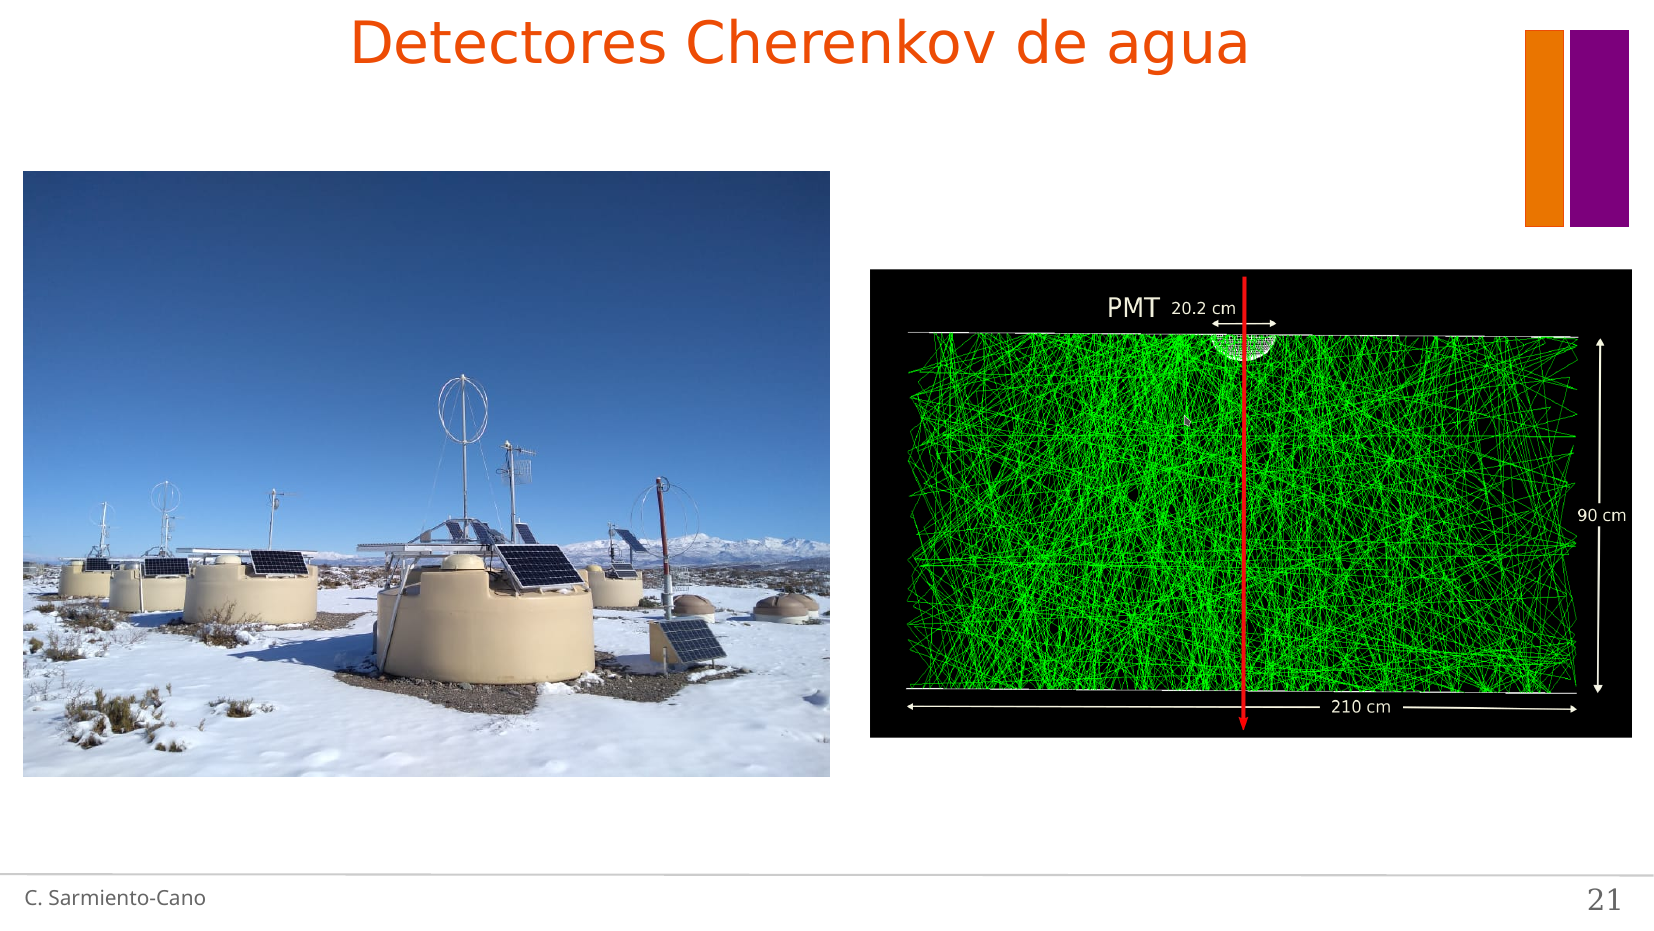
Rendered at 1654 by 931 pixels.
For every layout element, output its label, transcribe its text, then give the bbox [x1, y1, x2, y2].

picture [23, 171, 830, 777]
title Detectores Cherenkov de agua [82, 0, 1519, 103]
picture [867, 266, 1635, 743]
